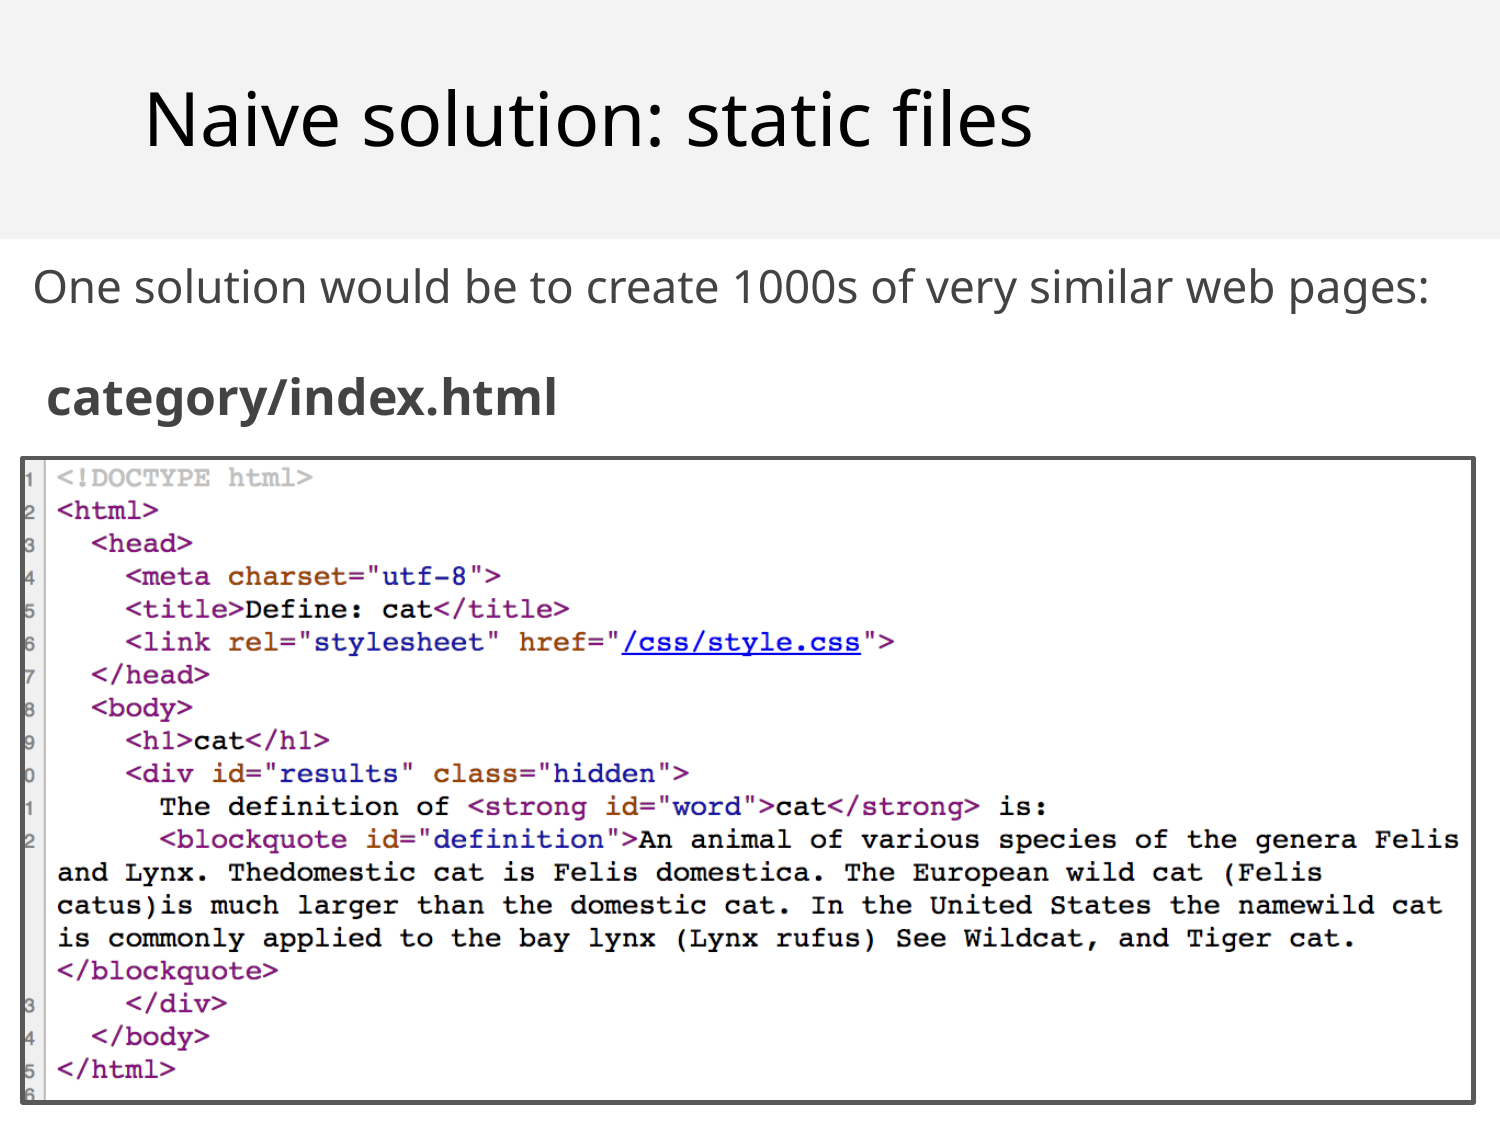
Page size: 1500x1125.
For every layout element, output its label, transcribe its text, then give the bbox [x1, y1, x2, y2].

title Naive solution: static files [128, 56, 1372, 183]
list One solution would be to create 1000s of very similar web pages: [17, 234, 1500, 335]
picture [24, 460, 1472, 1100]
list category/index.html [31, 341, 863, 414]
